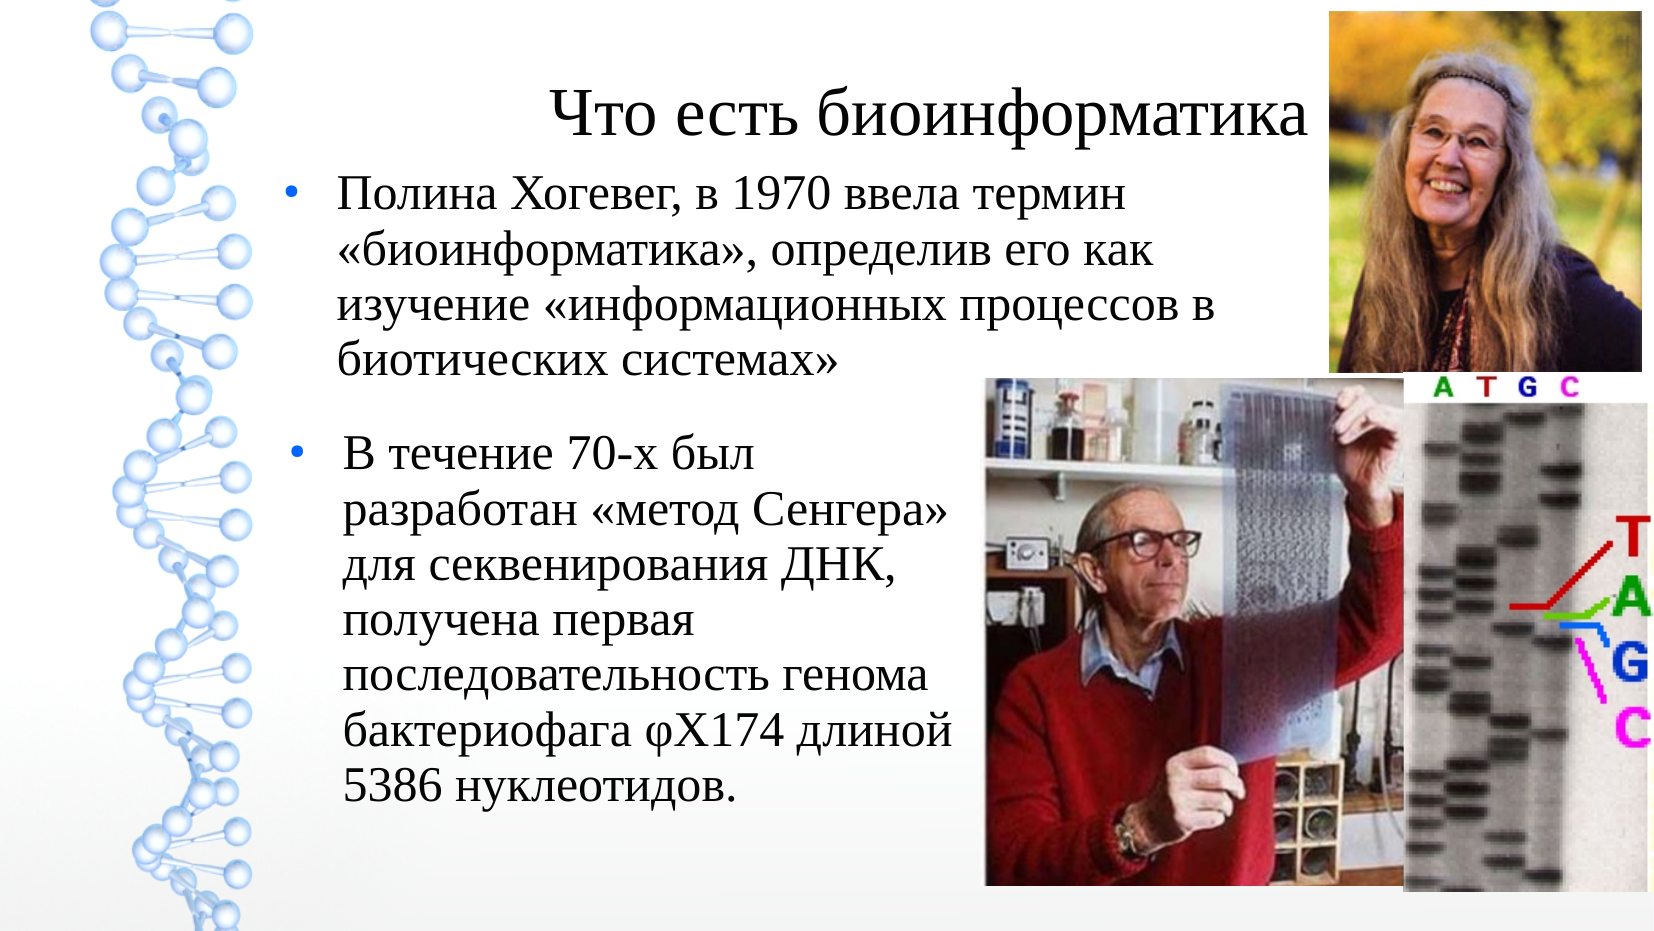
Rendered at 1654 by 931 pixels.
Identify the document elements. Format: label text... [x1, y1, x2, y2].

list Полина Хогевег, в 1970 ввела термин «биоинформатика», определив его как изучение «информационных процессов в биотических системах» [265, 165, 1288, 390]
list В течение 70-х был разработан «метод Сенгера» для секвенирования ДНК, получена первая последовательность генома бактериофага φX174 длиной 5386 нуклеотидов. [271, 425, 969, 815]
title Что есть биоинформатика [265, 35, 1329, 189]
picture [0, 0, 1654, 931]
